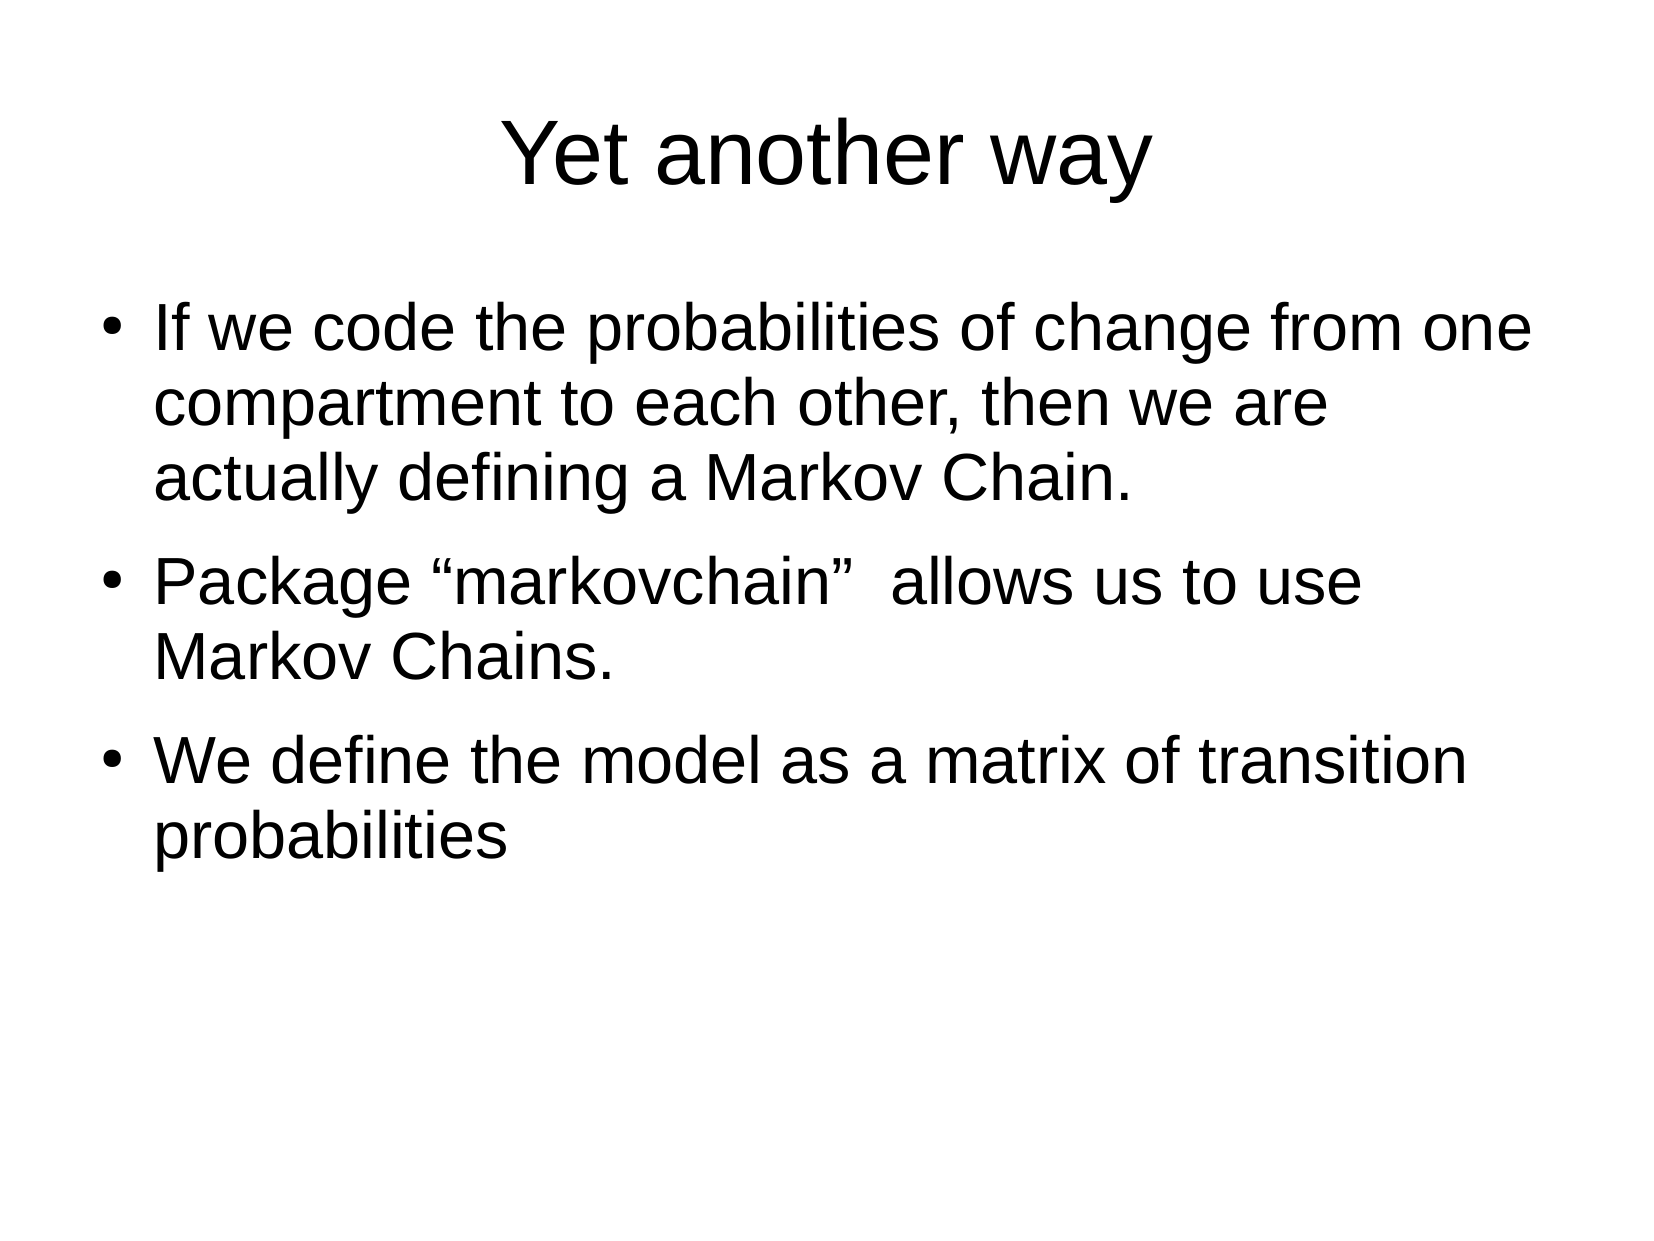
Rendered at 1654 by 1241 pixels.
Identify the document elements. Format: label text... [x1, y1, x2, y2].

list If we code the probabilities of change from one compartment to each other, then we are actually defining a Markov Chain. Package “markovchain” allows us to use Markov Chains. We define the model as a matrix of transition probabilities [82, 290, 1571, 1010]
title Yet another way [82, 49, 1571, 257]
